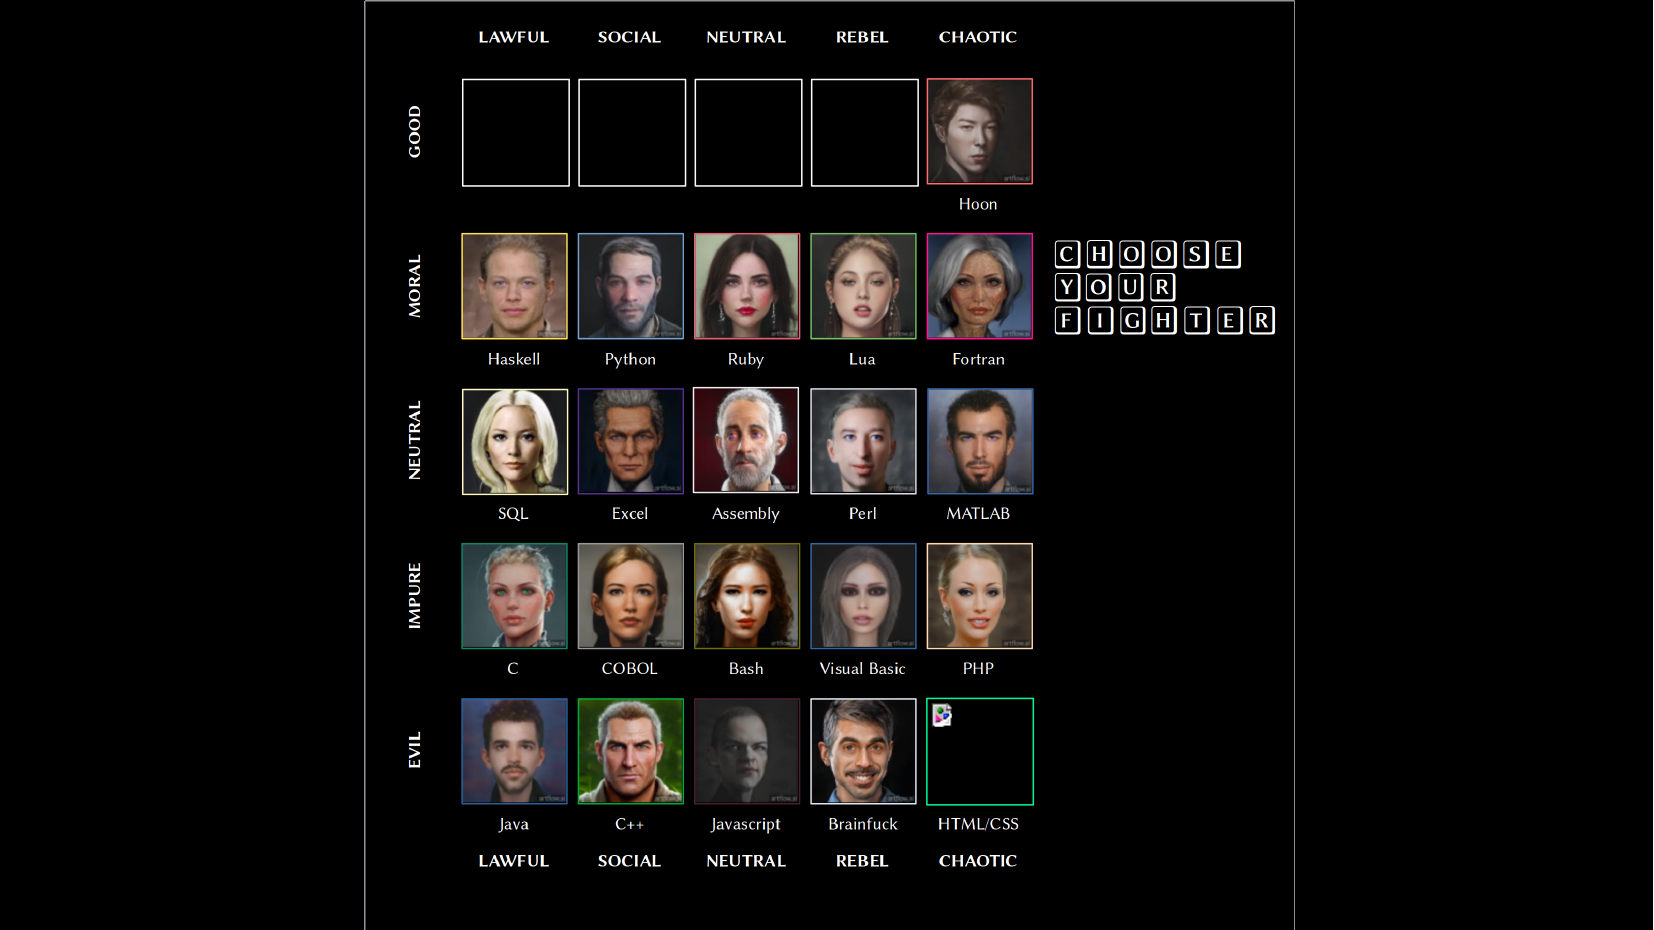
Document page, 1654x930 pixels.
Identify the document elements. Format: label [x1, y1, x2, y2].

picture [364, 0, 1295, 930]
